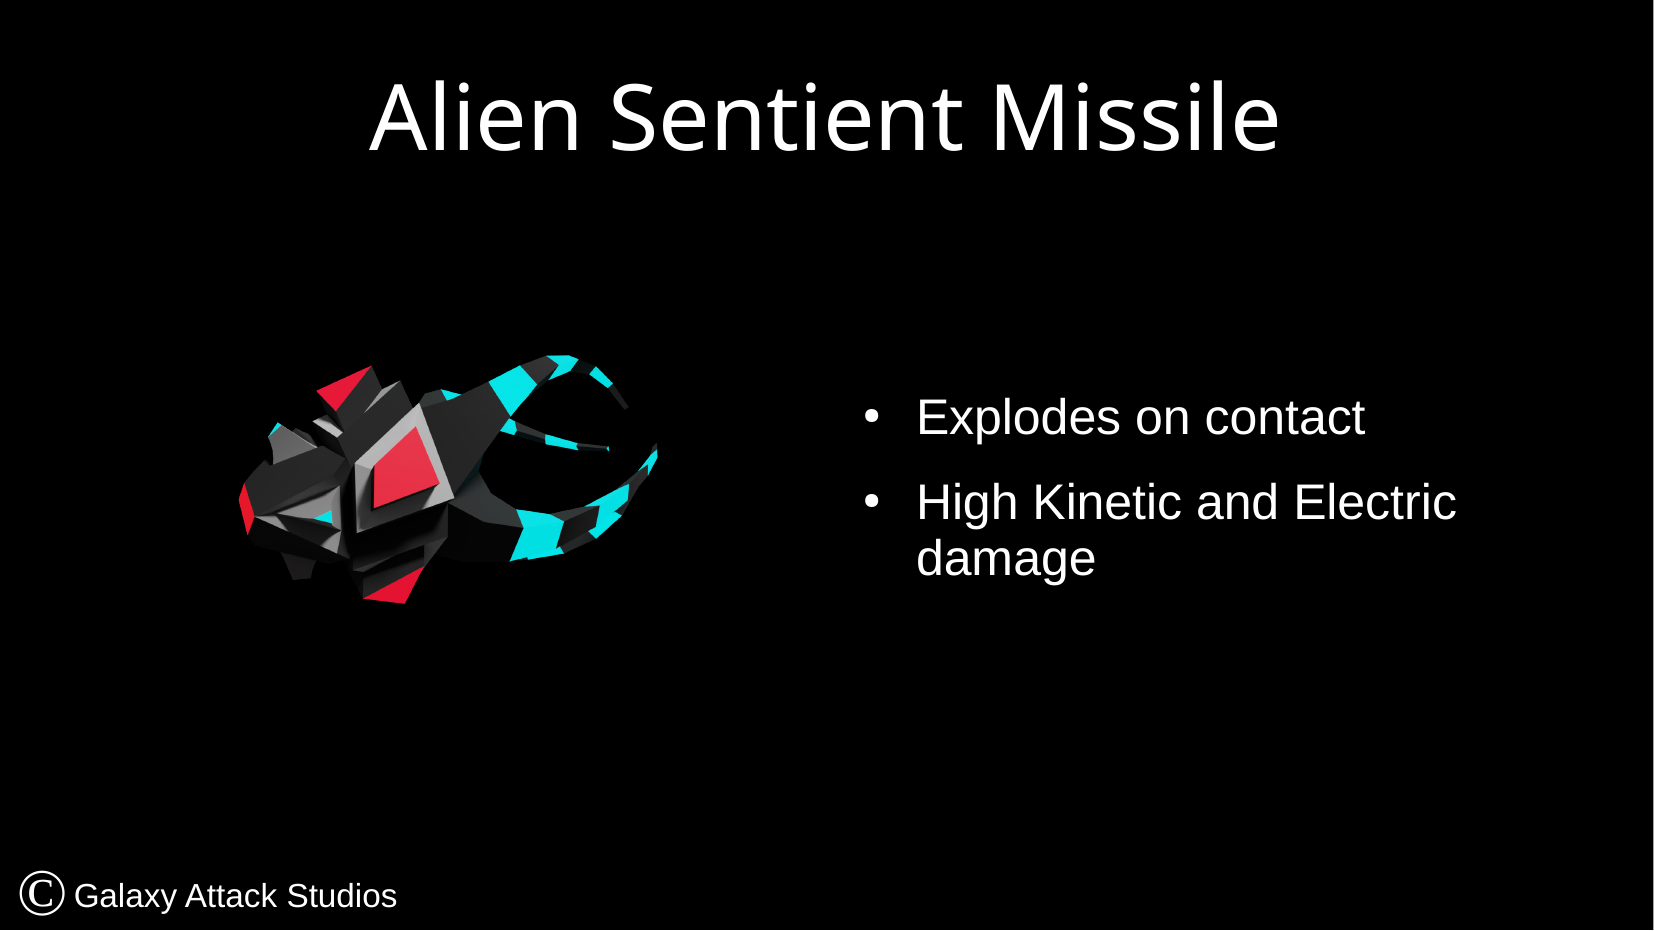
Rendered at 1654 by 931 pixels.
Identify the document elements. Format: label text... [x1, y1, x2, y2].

picture [82, 283, 809, 692]
title Alien Sentient Missile [82, 23, 1571, 206]
list Explodes on contact High Kinetic and Electric damage [845, 217, 1572, 758]
